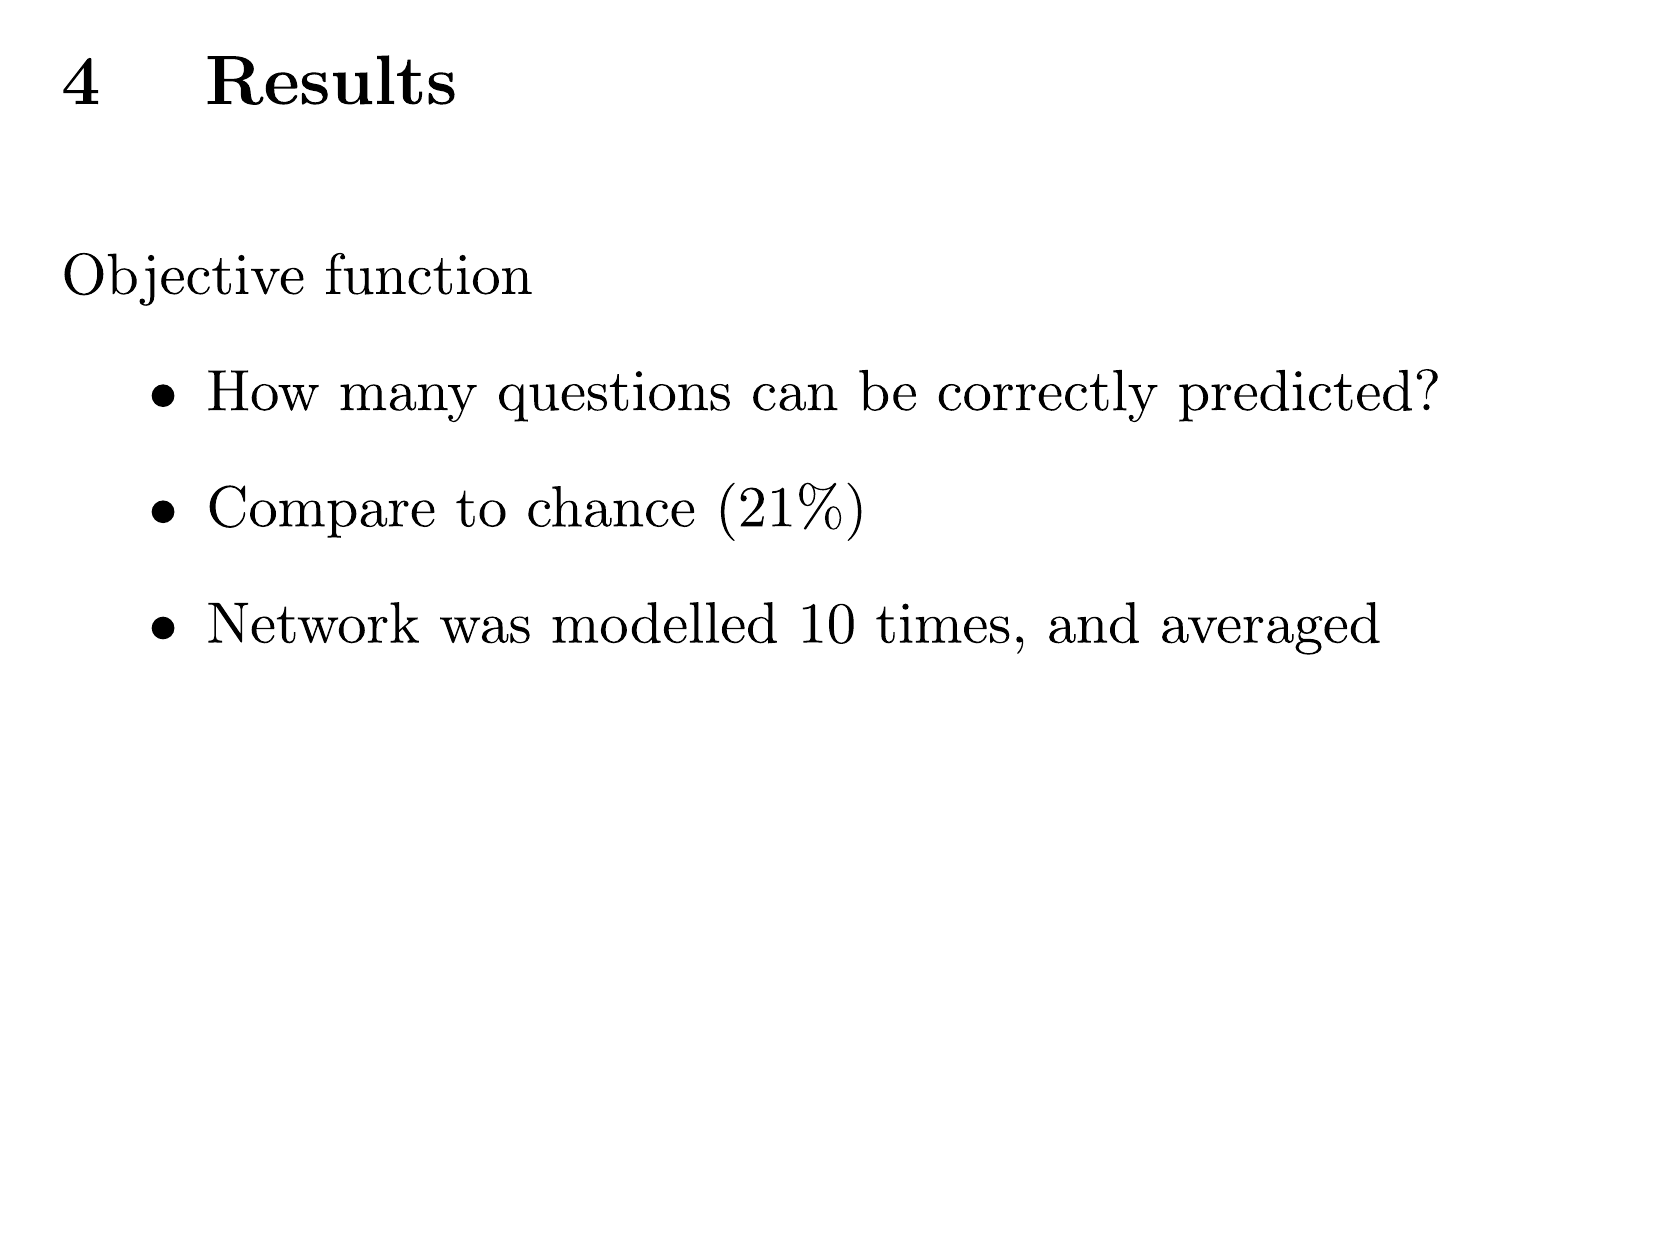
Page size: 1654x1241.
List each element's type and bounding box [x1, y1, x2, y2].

text_box [61, 55, 1442, 655]
